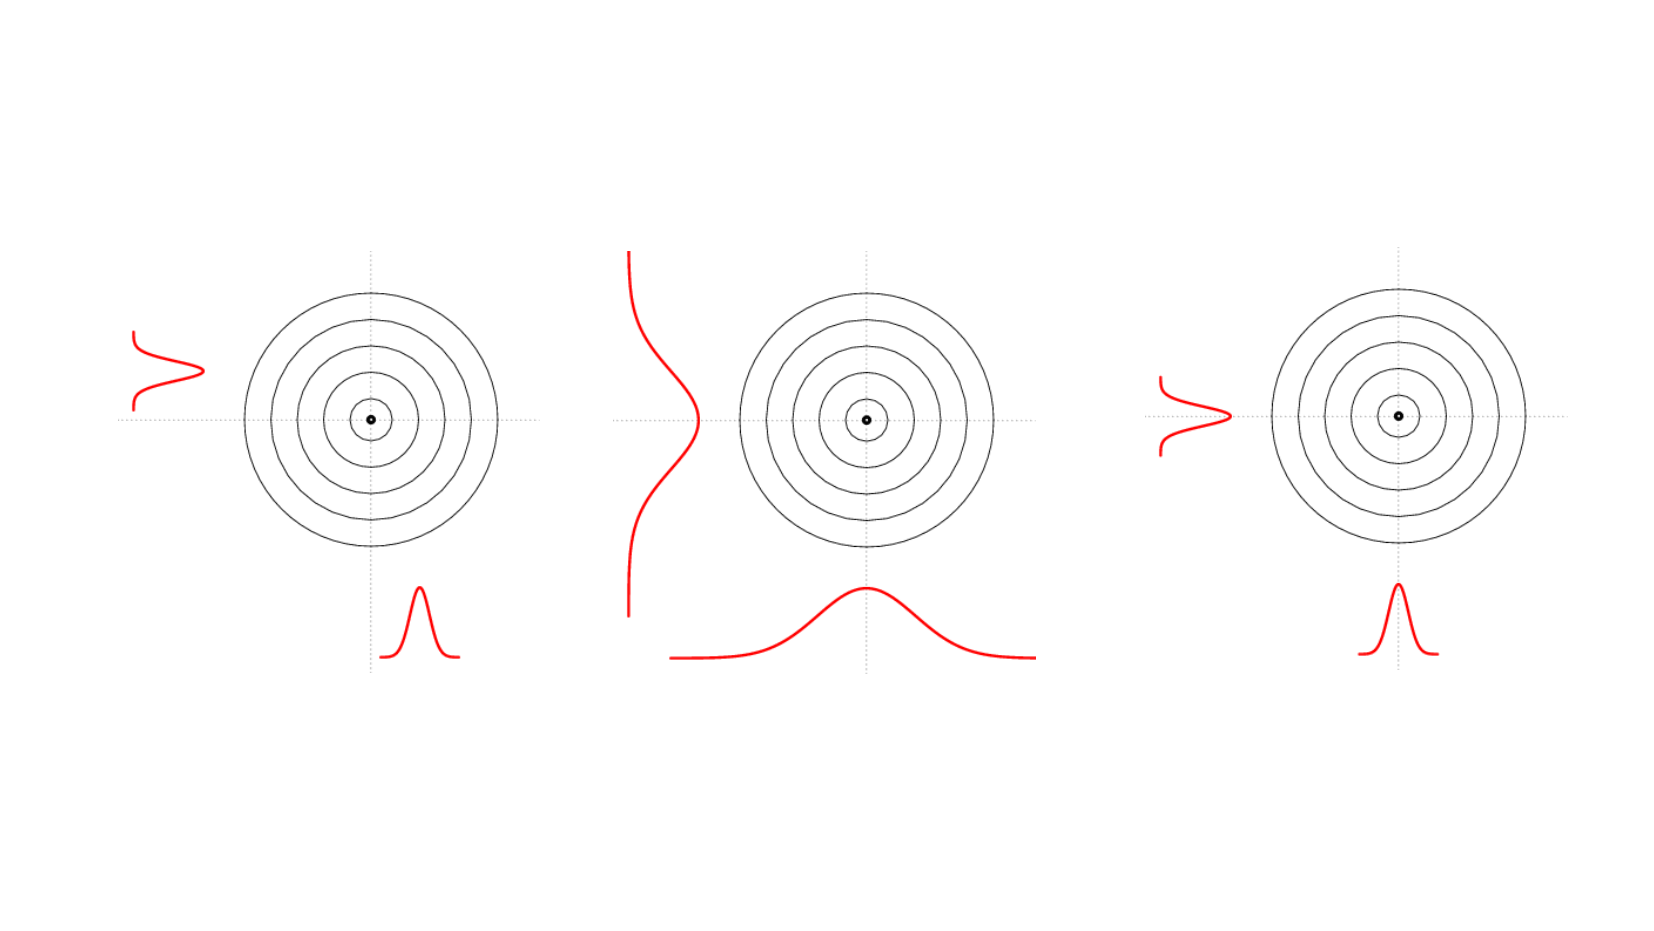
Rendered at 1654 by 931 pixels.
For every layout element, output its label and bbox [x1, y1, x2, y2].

picture [118, 251, 540, 674]
picture [613, 251, 1036, 674]
picture [1145, 247, 1568, 670]
